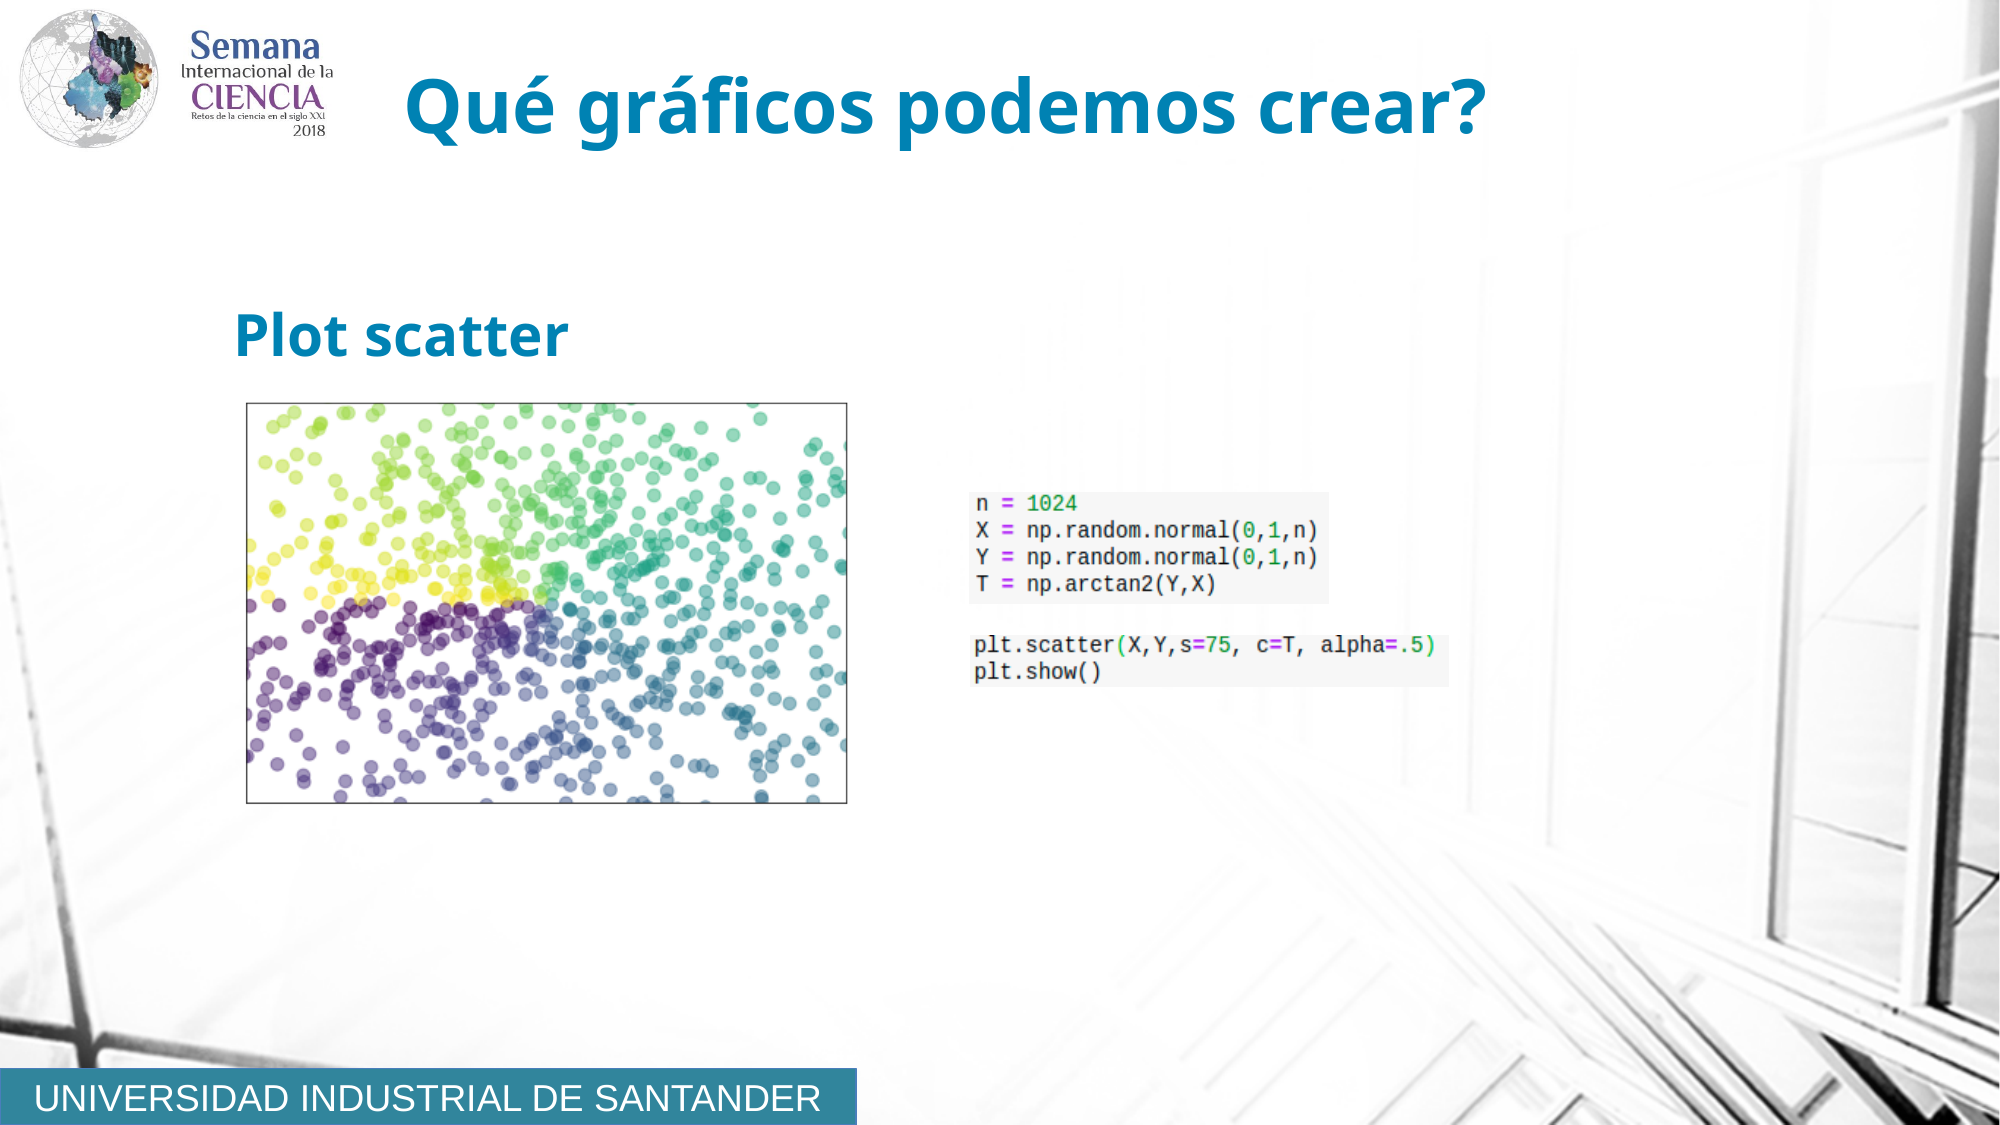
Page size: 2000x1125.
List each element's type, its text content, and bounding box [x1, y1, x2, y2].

text_box UNIVERSIDAD INDUSTRIAL DE SANTANDER [0, 1068, 857, 1125]
text_box Qué gráficos podemos crear? [388, 124, 1814, 299]
picture [0, 0, 2000, 1125]
text_box Plot scatter [218, 286, 1483, 390]
